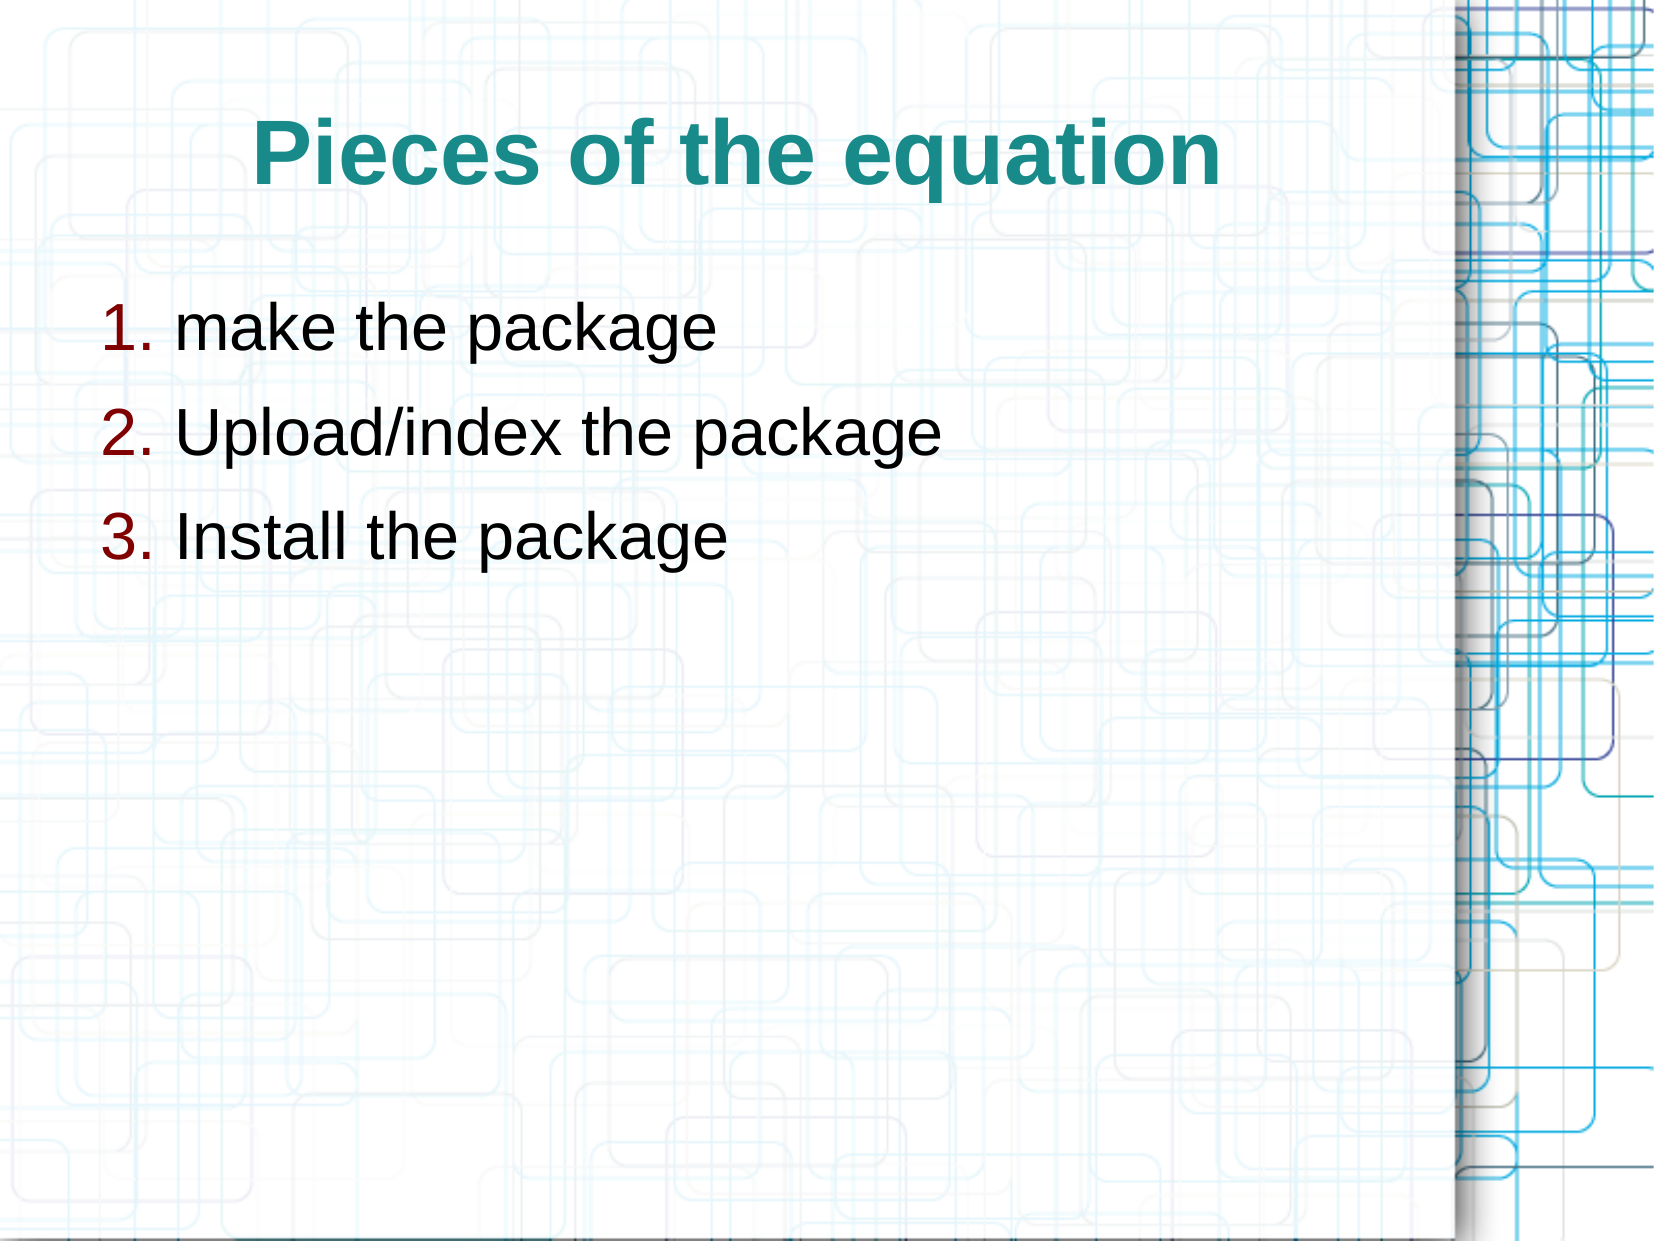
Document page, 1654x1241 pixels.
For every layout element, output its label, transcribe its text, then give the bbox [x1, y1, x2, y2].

list make the package Upload/index the package Install the package [82, 290, 1418, 1094]
picture [0, 0, 1654, 1241]
title Pieces of the equation [59, 56, 1418, 250]
